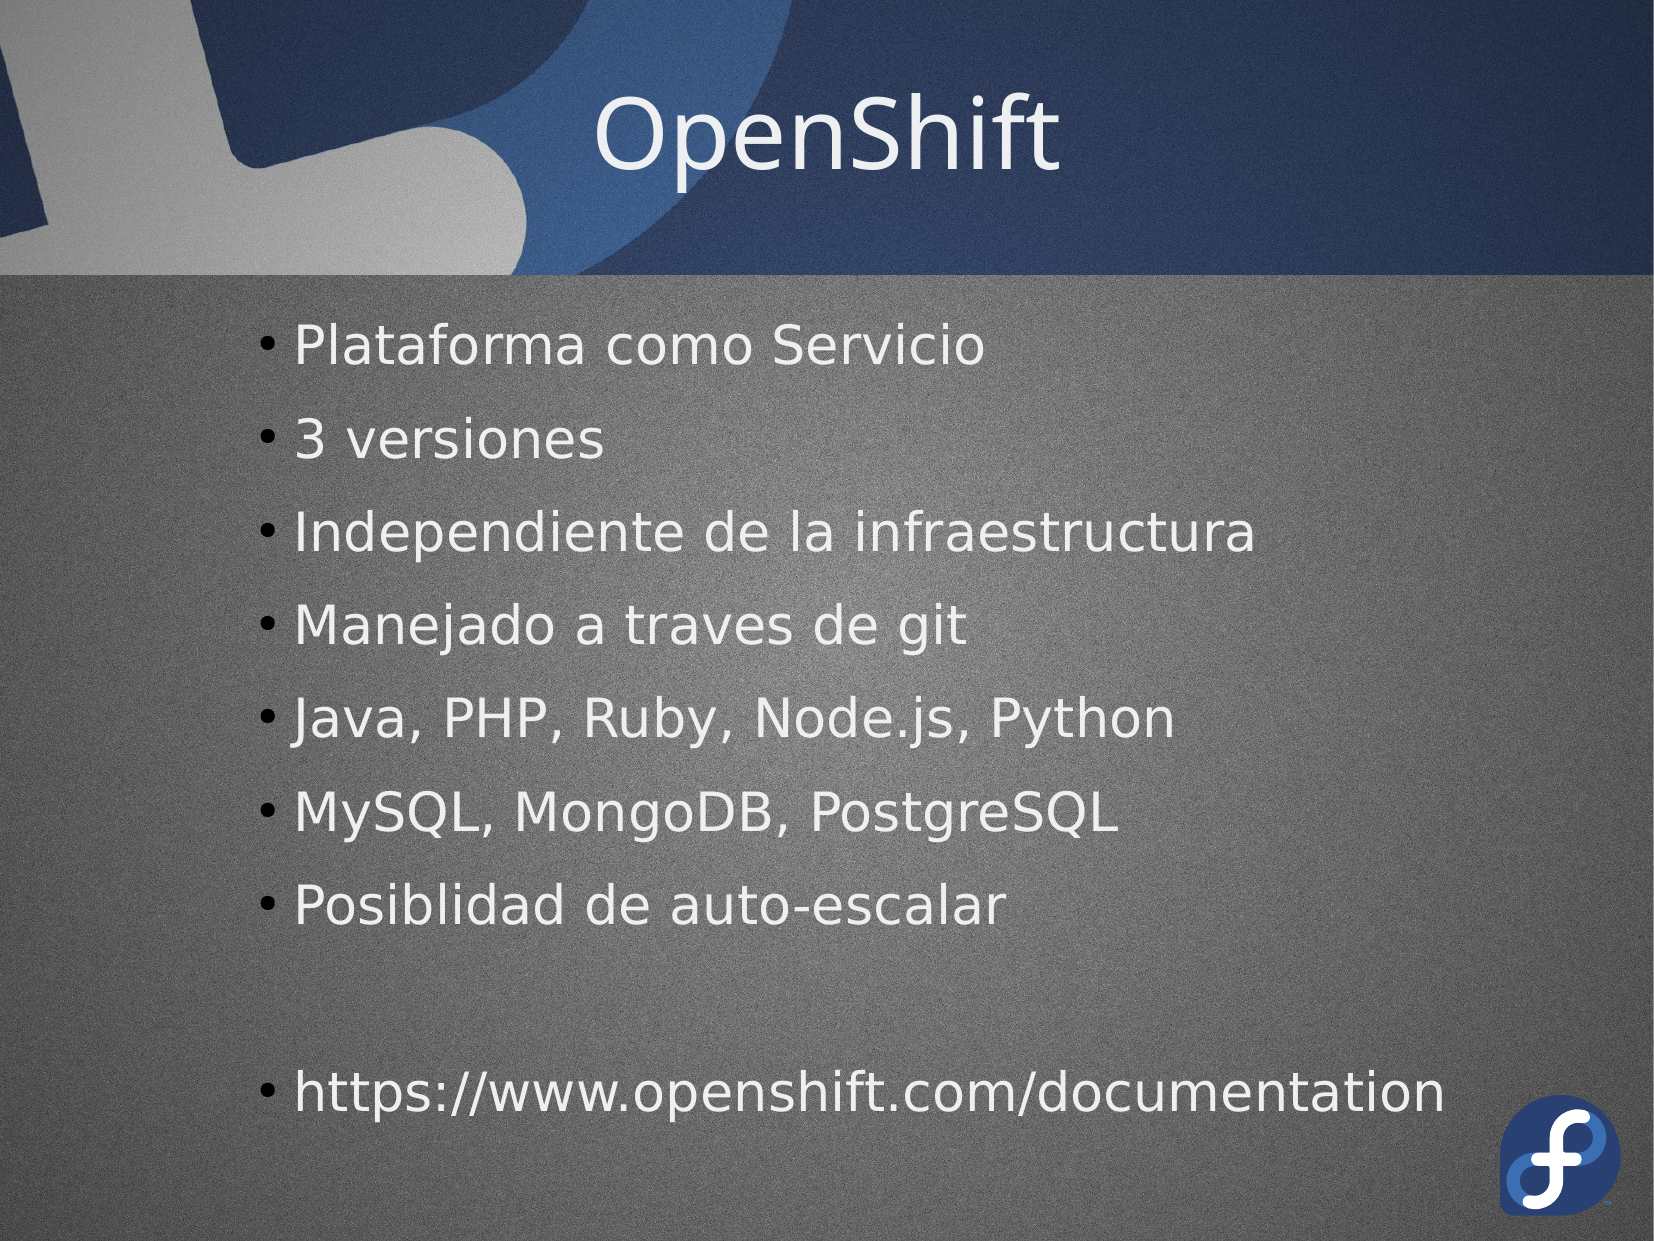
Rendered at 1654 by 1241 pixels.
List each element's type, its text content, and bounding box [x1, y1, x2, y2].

text_box Plataforma como Servicio 3 versiones Independiente de la infraestructura Manejado a traves de git Java, PHP, Ruby, Node.js, Python MySQL, MongoDB, PostgreSQL Posiblidad de auto-escalar https://www.openshift.com/documentation [239, 312, 1561, 1096]
text_box OpenShift [88, 29, 1565, 237]
picture [0, 0, 1654, 1241]
